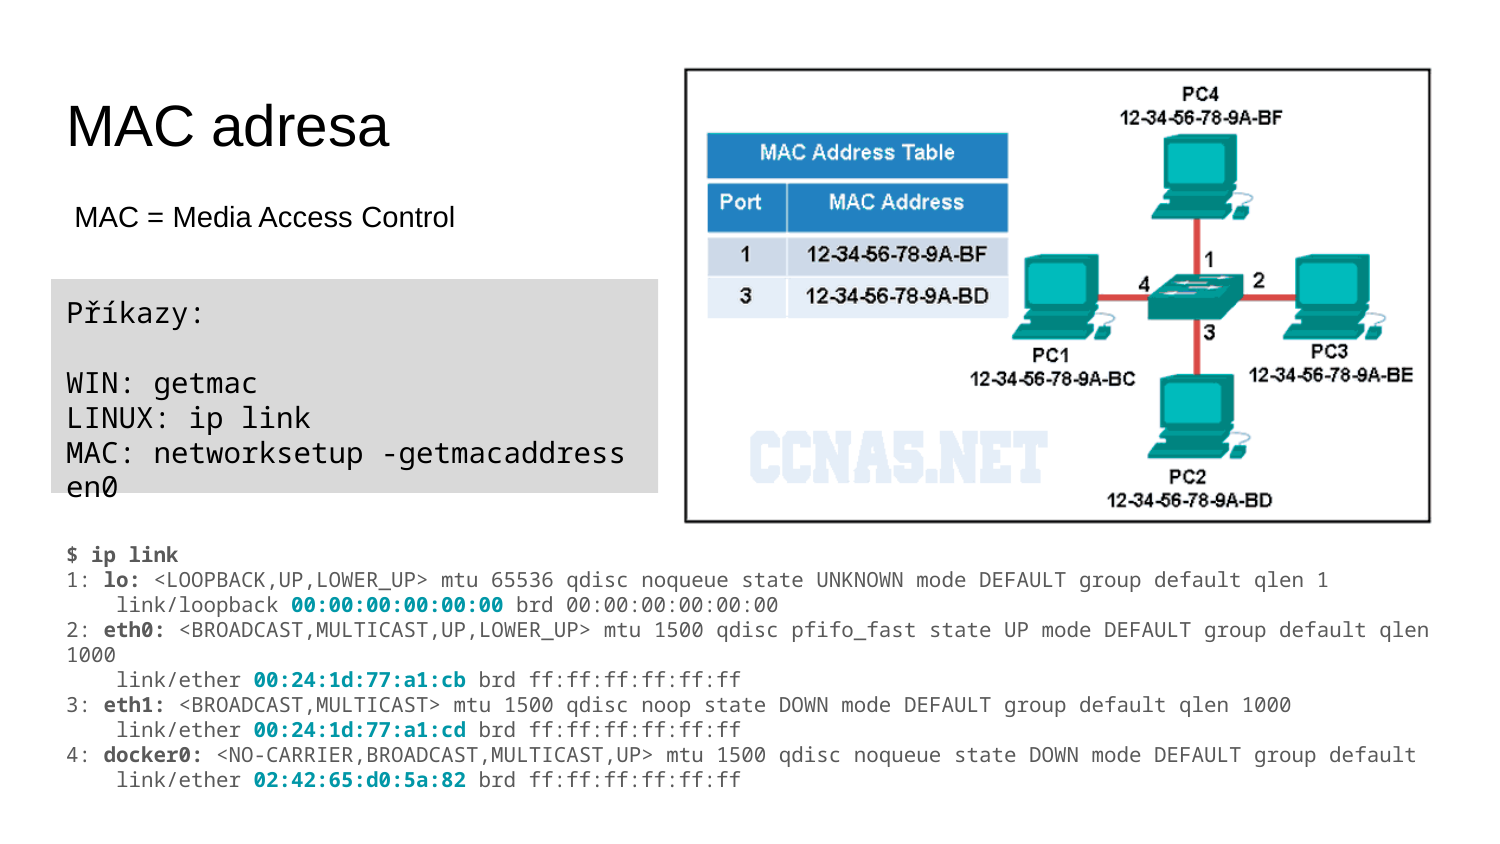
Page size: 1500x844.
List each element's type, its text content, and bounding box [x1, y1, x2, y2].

list $ ip link 1: lo: <LOOPBACK,UP,LOWER_UP> mtu 65536 qdisc noqueue state UNKNOWN mode DEFAULT group default qlen 1 link/loopback 00:00:00:00:00:00 brd 00:00:00:00:00:00 2: eth0: <BROADCAST,MULTICAST,UP,LOWER_UP> mtu 1500 qdisc pfifo_fast state UP mode DEFAULT group default qlen 1000 link/ether 00:24:1d:77:a1:cb brd ff:ff:ff:ff:ff:ff 3: eth1: <BROADCAST,MULTICAST> mtu 1500 qdisc noop state DOWN mode DEFAULT group default qlen 1000 link/ether 00:24:1d:77:a1:cd brd ff:ff:ff:ff:ff:ff 4: docker0: <NO-CARRIER,BROADCAST,MULTICAST,UP> mtu 1500 qdisc noqueue state DOWN mode DEFAULT group default link/ether 02:42:65:d0:5a:82 brd ff:ff:ff:ff:ff:ff [51, 526, 1449, 835]
text_box Příkazy: WIN: getmac LINUX: ip link MAC: networksetup -getmacaddress en0 [51, 279, 659, 493]
title MAC adresa [51, 72, 677, 167]
picture [677, 56, 1441, 533]
title MAC adresa [1441, 72, 1449, 167]
text_box MAC = Media Access Control [59, 182, 559, 256]
